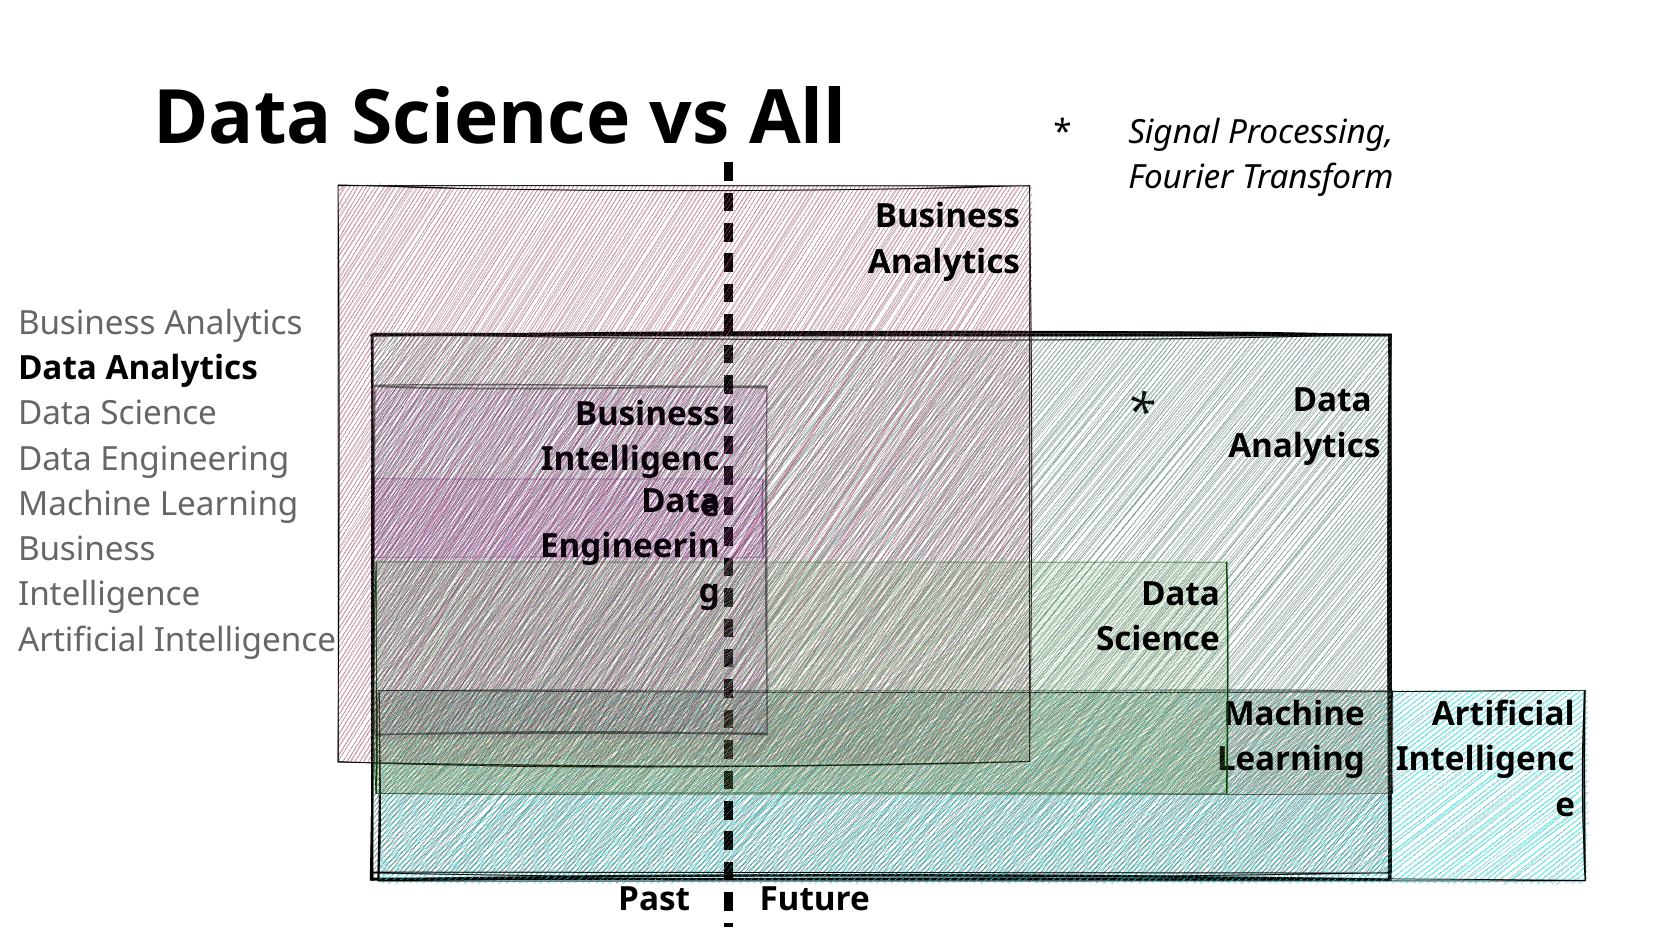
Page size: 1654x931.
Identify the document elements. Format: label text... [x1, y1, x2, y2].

picture [327, 169, 1591, 886]
text_box Past [600, 874, 691, 919]
title Data Science vs All [82, 37, 1571, 193]
text_box Machine Learning [1231, 690, 1366, 779]
text_box Artificial Intelligence [1385, 690, 1576, 706]
text_box Future [753, 874, 871, 919]
picture [1440, 706, 1445, 715]
text_box Business Analytics [720, 192, 1021, 241]
text_box * Signal Processing, Fourier Transform [1053, 107, 1636, 305]
text_box Data Science [1094, 570, 1220, 659]
text_box Data Analytics [1220, 376, 1381, 466]
text_box Business Analytics Data Analytics Data Science Data Engineering Machine Learning Business Intelligence Artificial Intelligence [18, 208, 327, 631]
